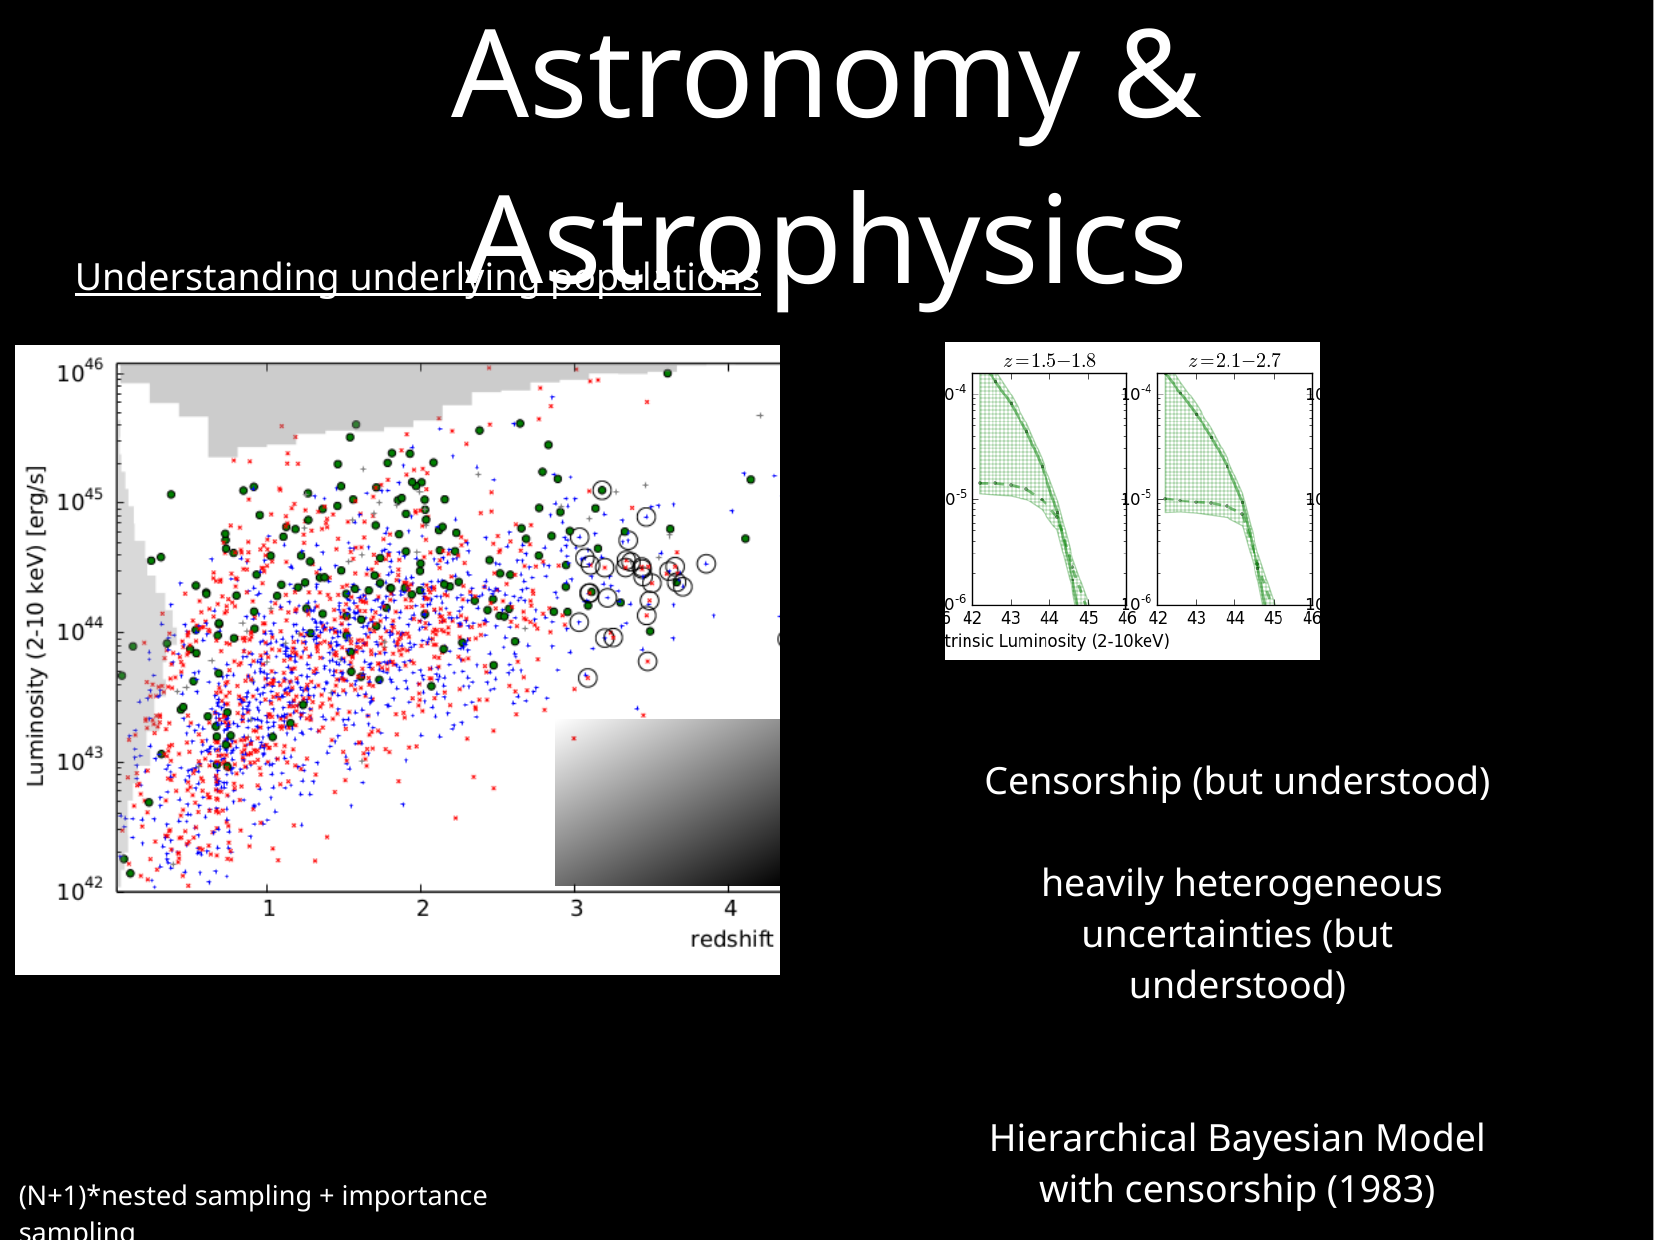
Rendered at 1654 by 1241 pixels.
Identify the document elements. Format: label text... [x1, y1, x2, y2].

text_box Censorship (but understood) heavily heterogeneous uncertainties (but understood) Hierarchical Bayesian Model with censorship (1983) [960, 747, 1516, 1103]
text_box Understanding underlying populations [60, 242, 826, 301]
picture [15, 345, 781, 976]
text_box (N+1)*nested sampling + importance sampling N * nested sampling + Stan [4, 1169, 590, 1241]
text_box [555, 720, 781, 886]
title Astronomy & Astrophysics [82, 49, 1571, 257]
picture [945, 342, 1320, 661]
